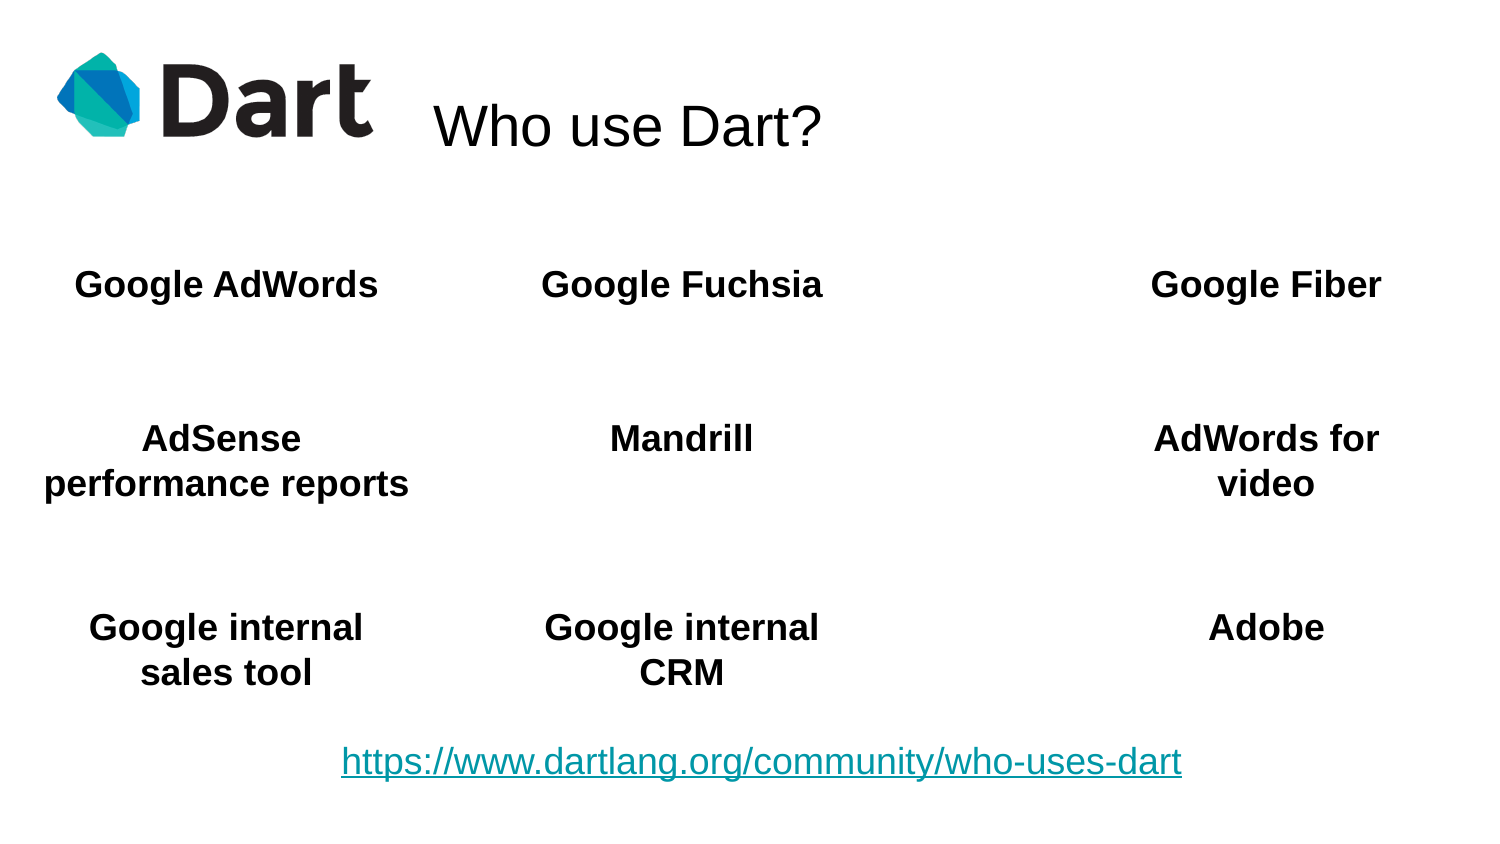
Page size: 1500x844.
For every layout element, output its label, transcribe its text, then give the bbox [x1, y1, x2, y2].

text_box Google AdWords [44, 244, 409, 359]
text_box https://www.dartlang.org/community/who-uses-dart [235, 721, 1289, 844]
picture [53, 48, 378, 143]
text_box Google Fuchsia [499, 244, 865, 359]
text_box Mandrill [499, 398, 865, 514]
text_box Google internal CRM [499, 587, 865, 703]
title Who use Dart? [418, 72, 856, 167]
text_box Google internal sales tool [44, 587, 409, 703]
text_box AdSense performance reports [0, 398, 454, 514]
text_box Google Fiber [1084, 244, 1449, 359]
text_box AdWords for video [1084, 398, 1449, 514]
text_box Adobe [1084, 587, 1449, 703]
